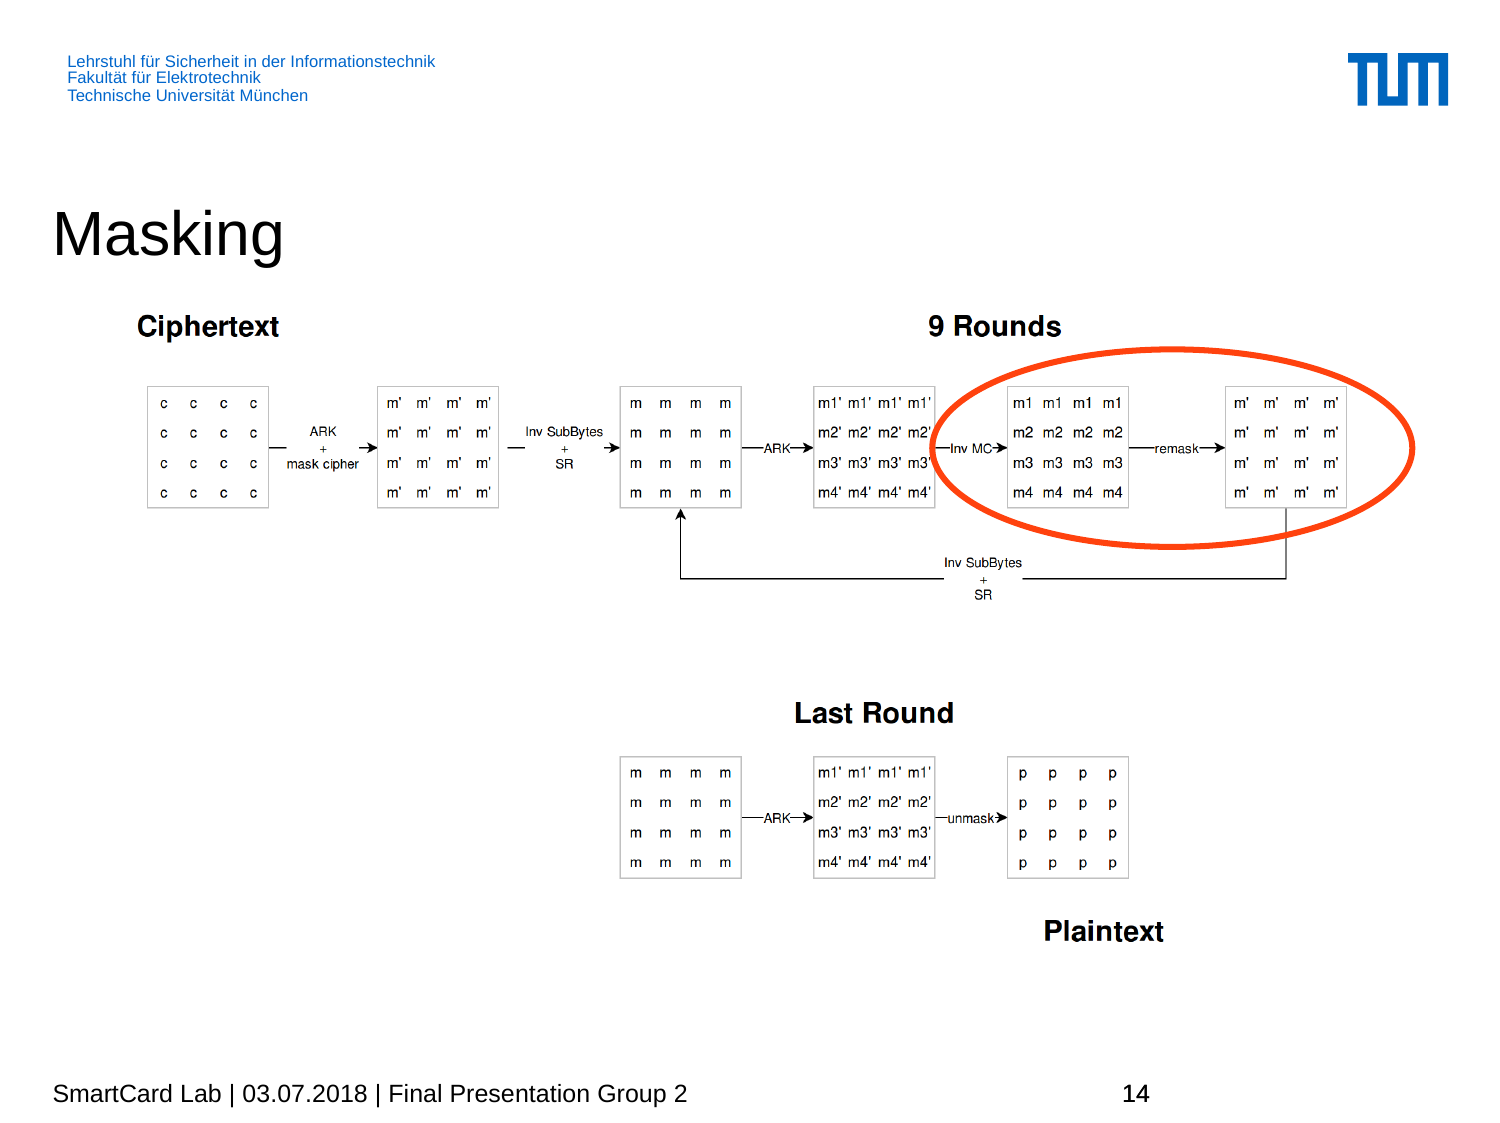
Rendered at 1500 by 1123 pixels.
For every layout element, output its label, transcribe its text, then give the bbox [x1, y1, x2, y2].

text_box SmartCard Lab | 03.07.2018 | Final Presentation Group 2 [52, 1062, 1116, 1123]
text_box <number> [1122, 1062, 1459, 1123]
picture [135, 299, 1348, 956]
title Masking [52, 192, 1453, 268]
picture [936, 353, 1348, 543]
